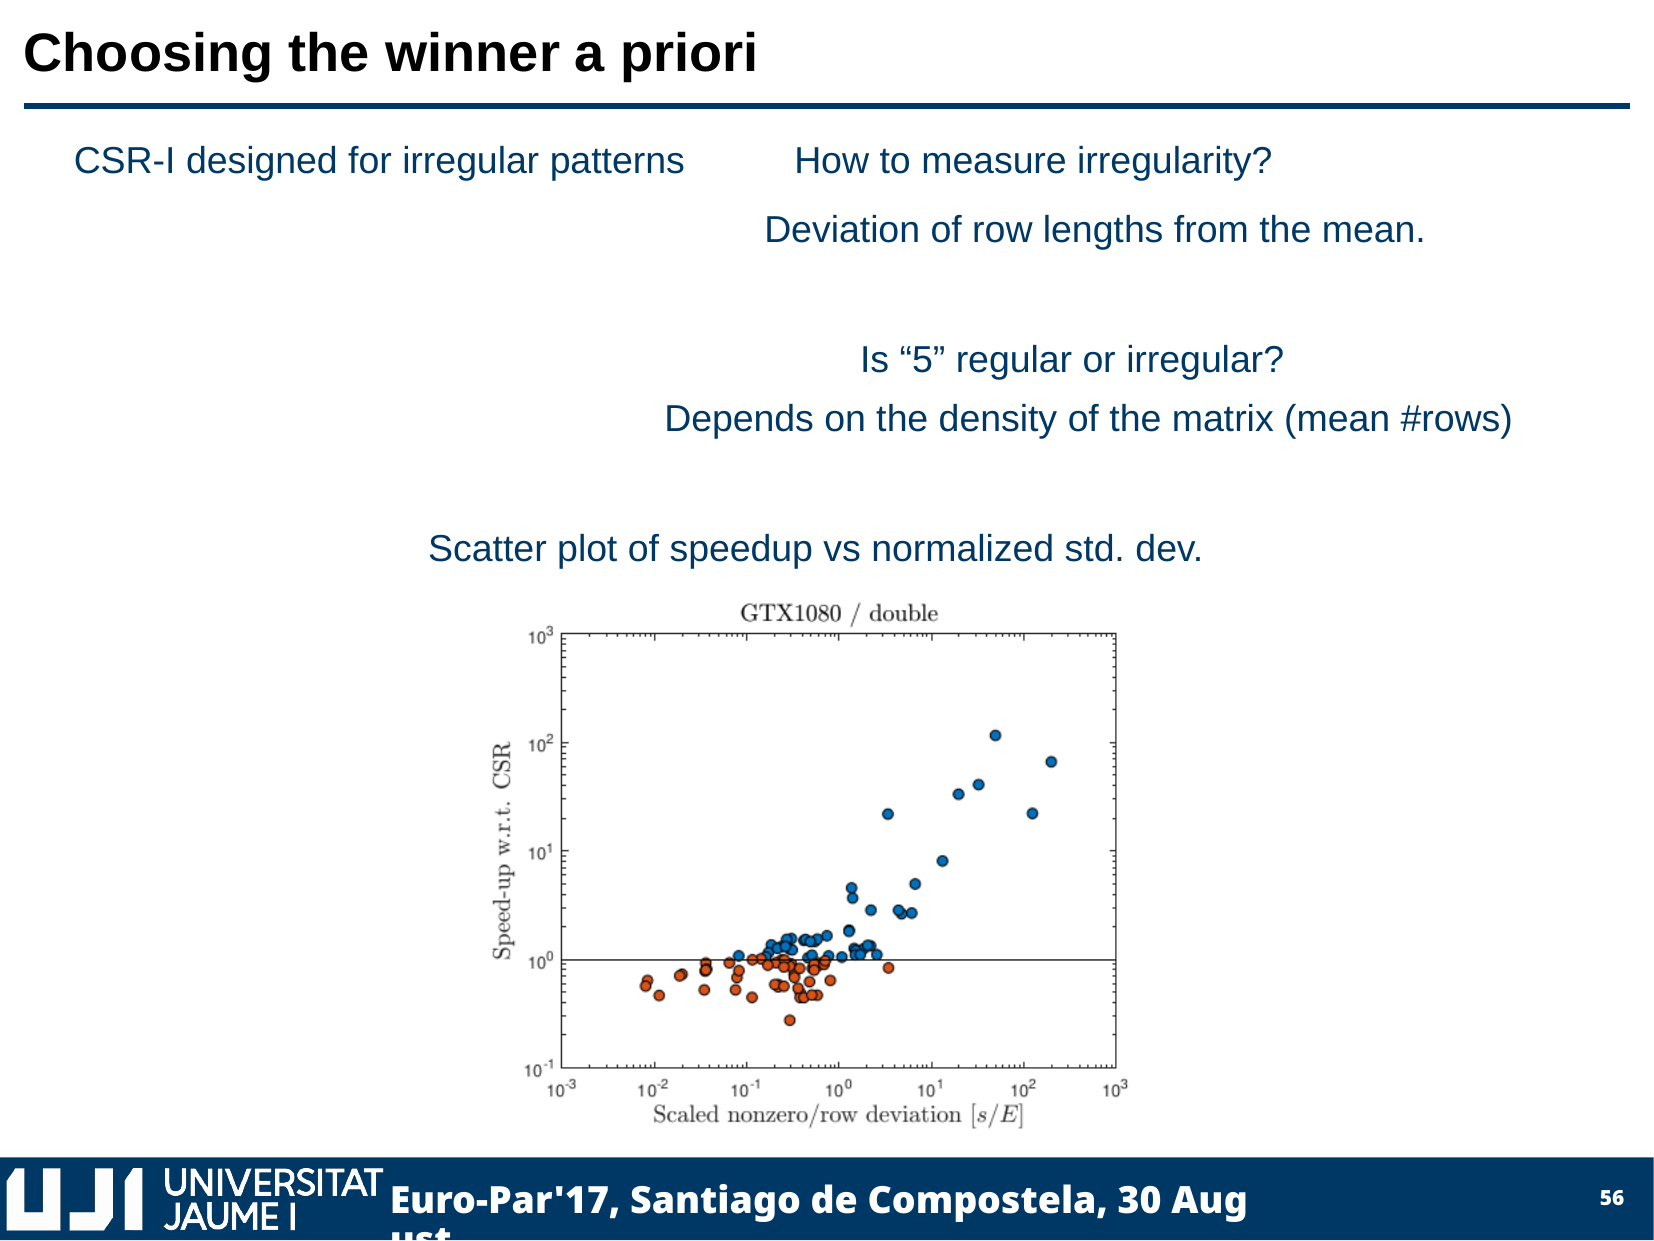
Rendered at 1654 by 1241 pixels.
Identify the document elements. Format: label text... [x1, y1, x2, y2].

text_box Depends on the density of the matrix (mean #rows) [649, 389, 1529, 447]
text_box Deviation of row lengths from the mean. [749, 200, 1441, 258]
text_box CSR-I designed for irregular patterns [59, 132, 701, 190]
text_box Is “5” regular or irregular? [845, 330, 1300, 388]
text_box How to measure irregularity? [779, 132, 1288, 190]
title Choosing the winner a priori [23, 0, 1630, 107]
picture [472, 585, 1146, 1146]
text_box Scatter plot of speedup vs normalized std. dev. [413, 519, 1244, 577]
picture [0, 1158, 390, 1241]
